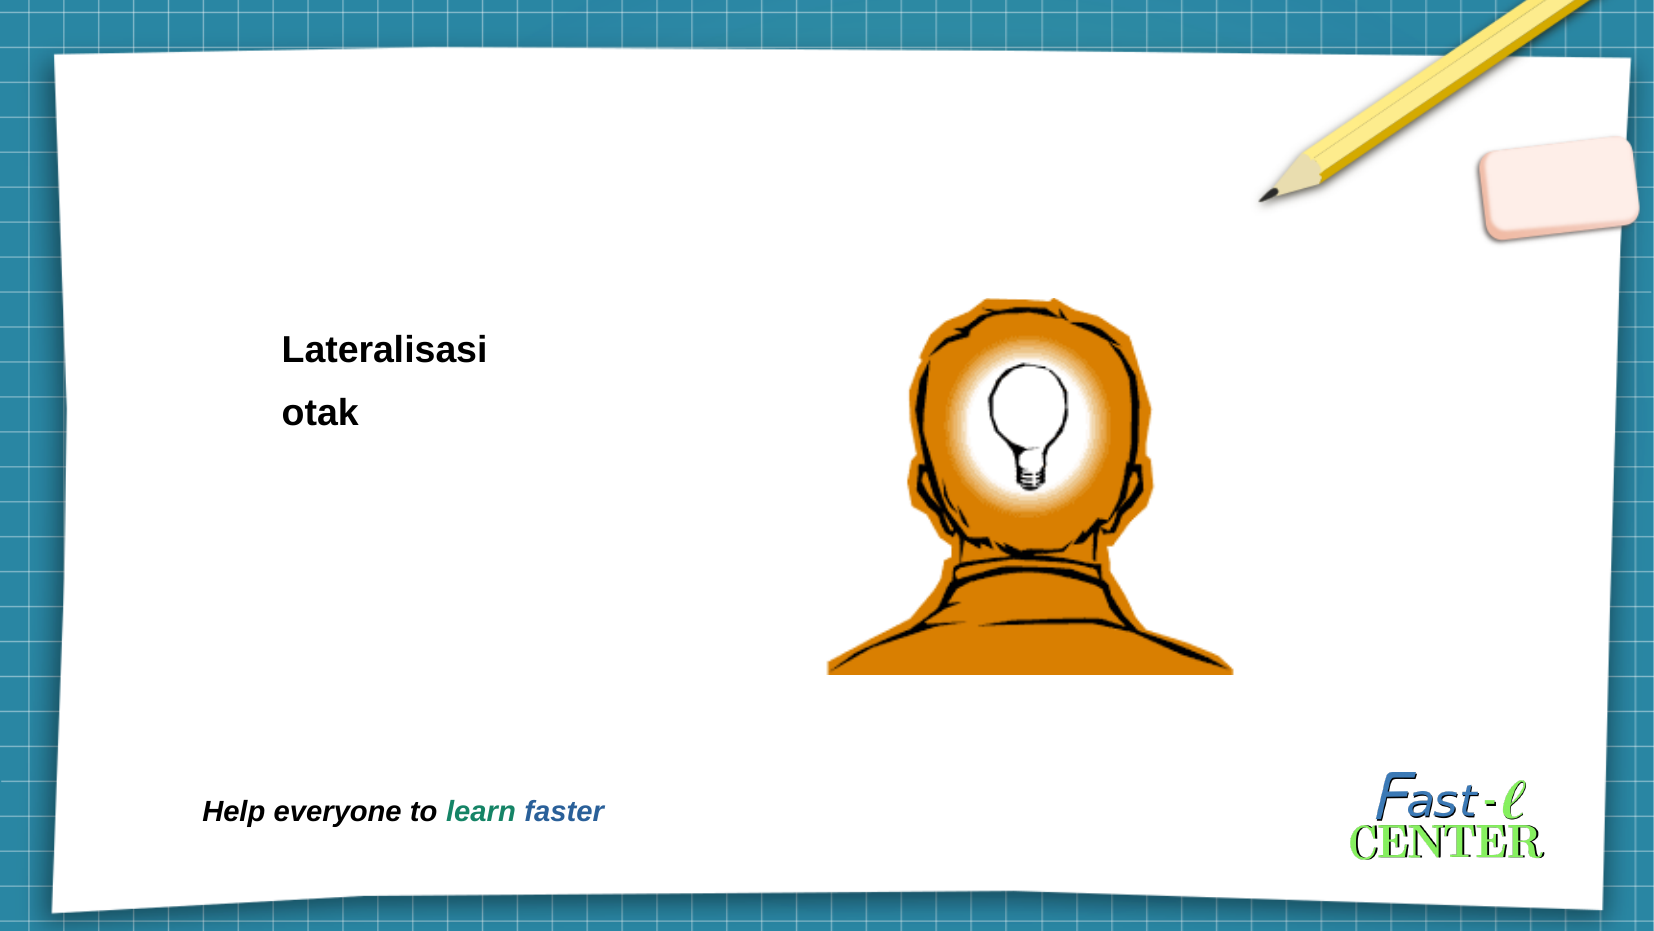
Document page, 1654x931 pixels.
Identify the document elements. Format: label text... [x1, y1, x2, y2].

text_box Help everyone to learn faster [187, 787, 619, 836]
text_box Lateralisasi otak [266, 300, 676, 365]
picture [0, 0, 1654, 931]
